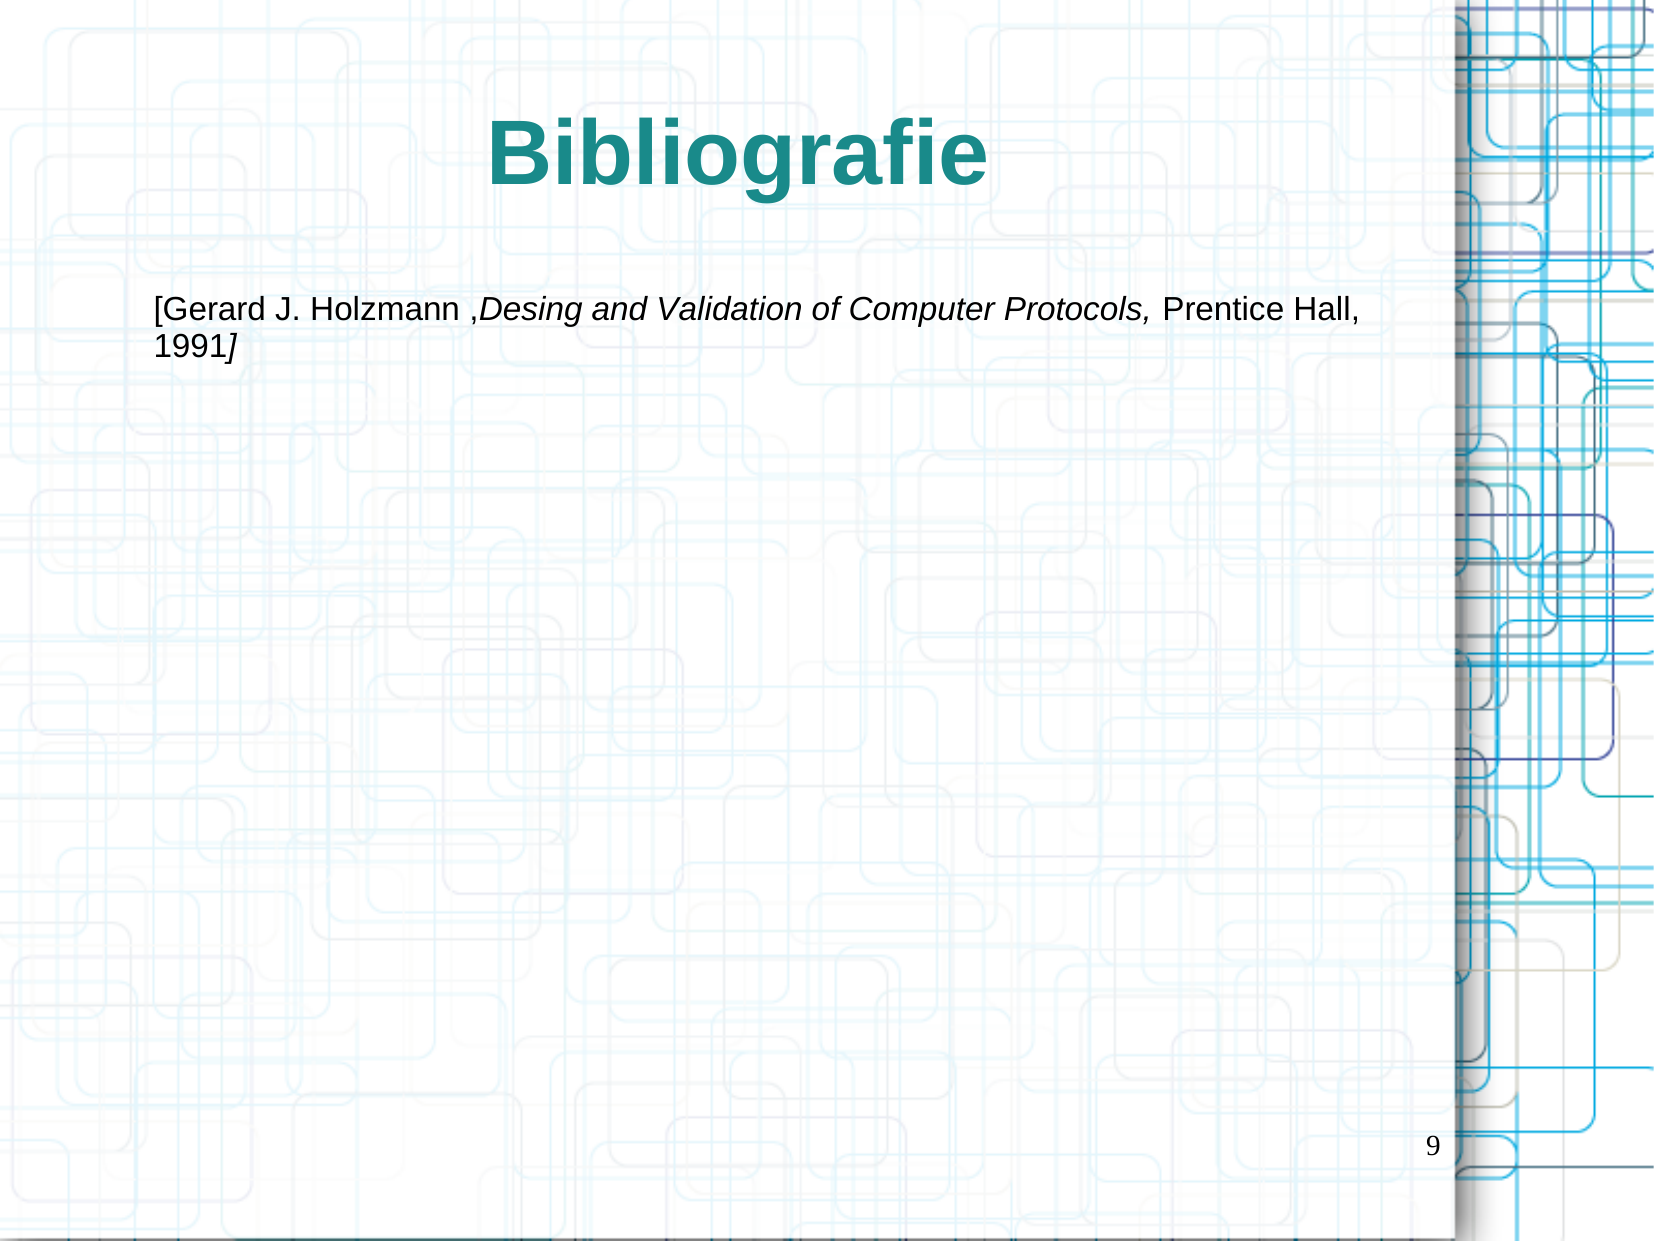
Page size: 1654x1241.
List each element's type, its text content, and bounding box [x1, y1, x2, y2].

list [Gerard J. Holzmann ,Desing and Validation of Computer Protocols, Prentice Hall, 1991] [82, 290, 1418, 1094]
picture [0, 0, 1654, 1241]
title Bibliografie [59, 56, 1418, 250]
